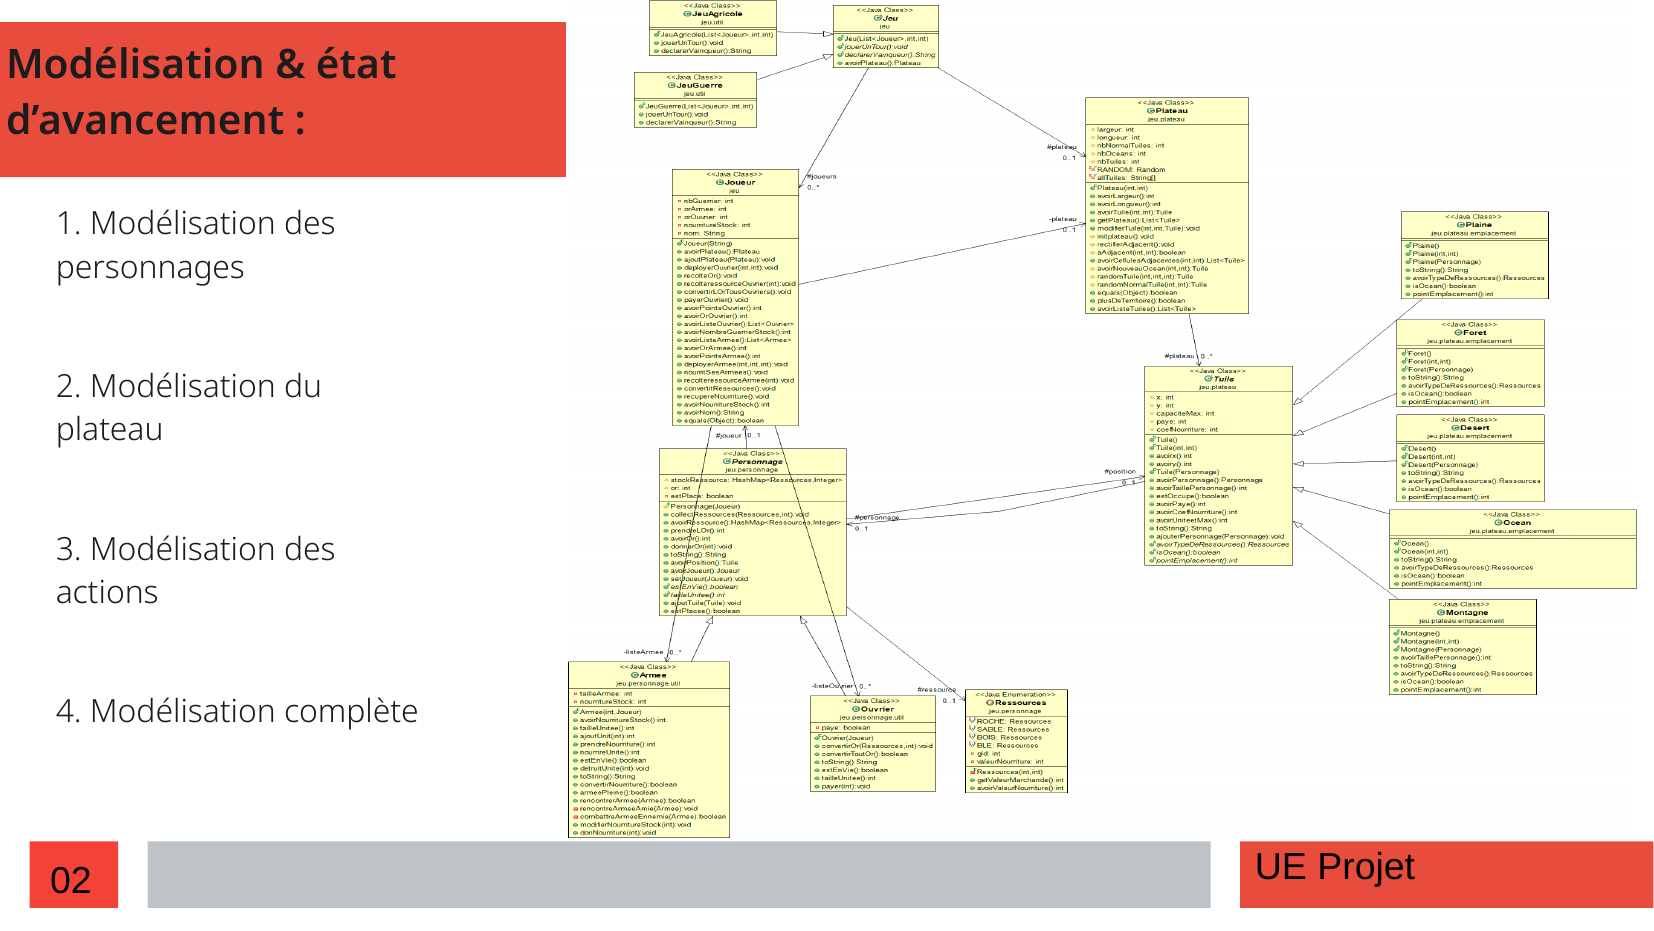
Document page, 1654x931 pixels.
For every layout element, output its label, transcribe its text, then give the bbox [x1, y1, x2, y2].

list 1. Modélisation des personnages 2. Modélisation du plateau 3. Modélisation des actions 4. Modélisation complète [11, 200, 508, 733]
picture [566, 0, 1638, 839]
text_box 02 [35, 852, 119, 910]
text_box UE Projet [1240, 838, 1477, 896]
list Modélisation & état d’avancement : [6, 35, 566, 293]
